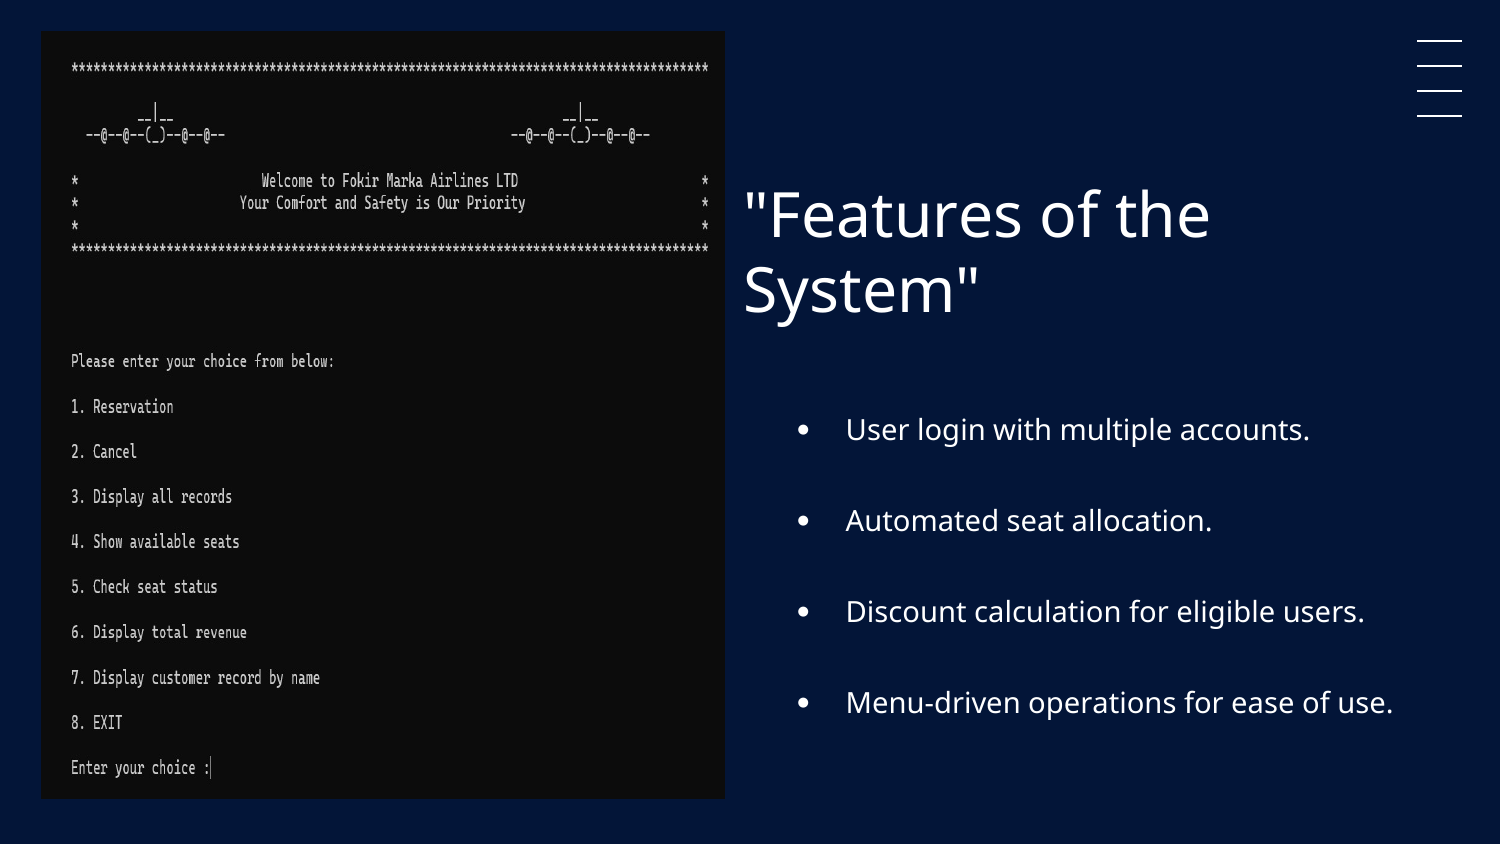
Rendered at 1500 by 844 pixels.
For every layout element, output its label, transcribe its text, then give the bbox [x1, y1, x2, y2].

title "Features of the System" [728, 158, 1383, 340]
picture [41, 31, 725, 799]
list User login with multiple accounts. Automated seat allocation. Discount calculation for eligible users. Menu-driven operations for ease of use. [728, 340, 1412, 794]
